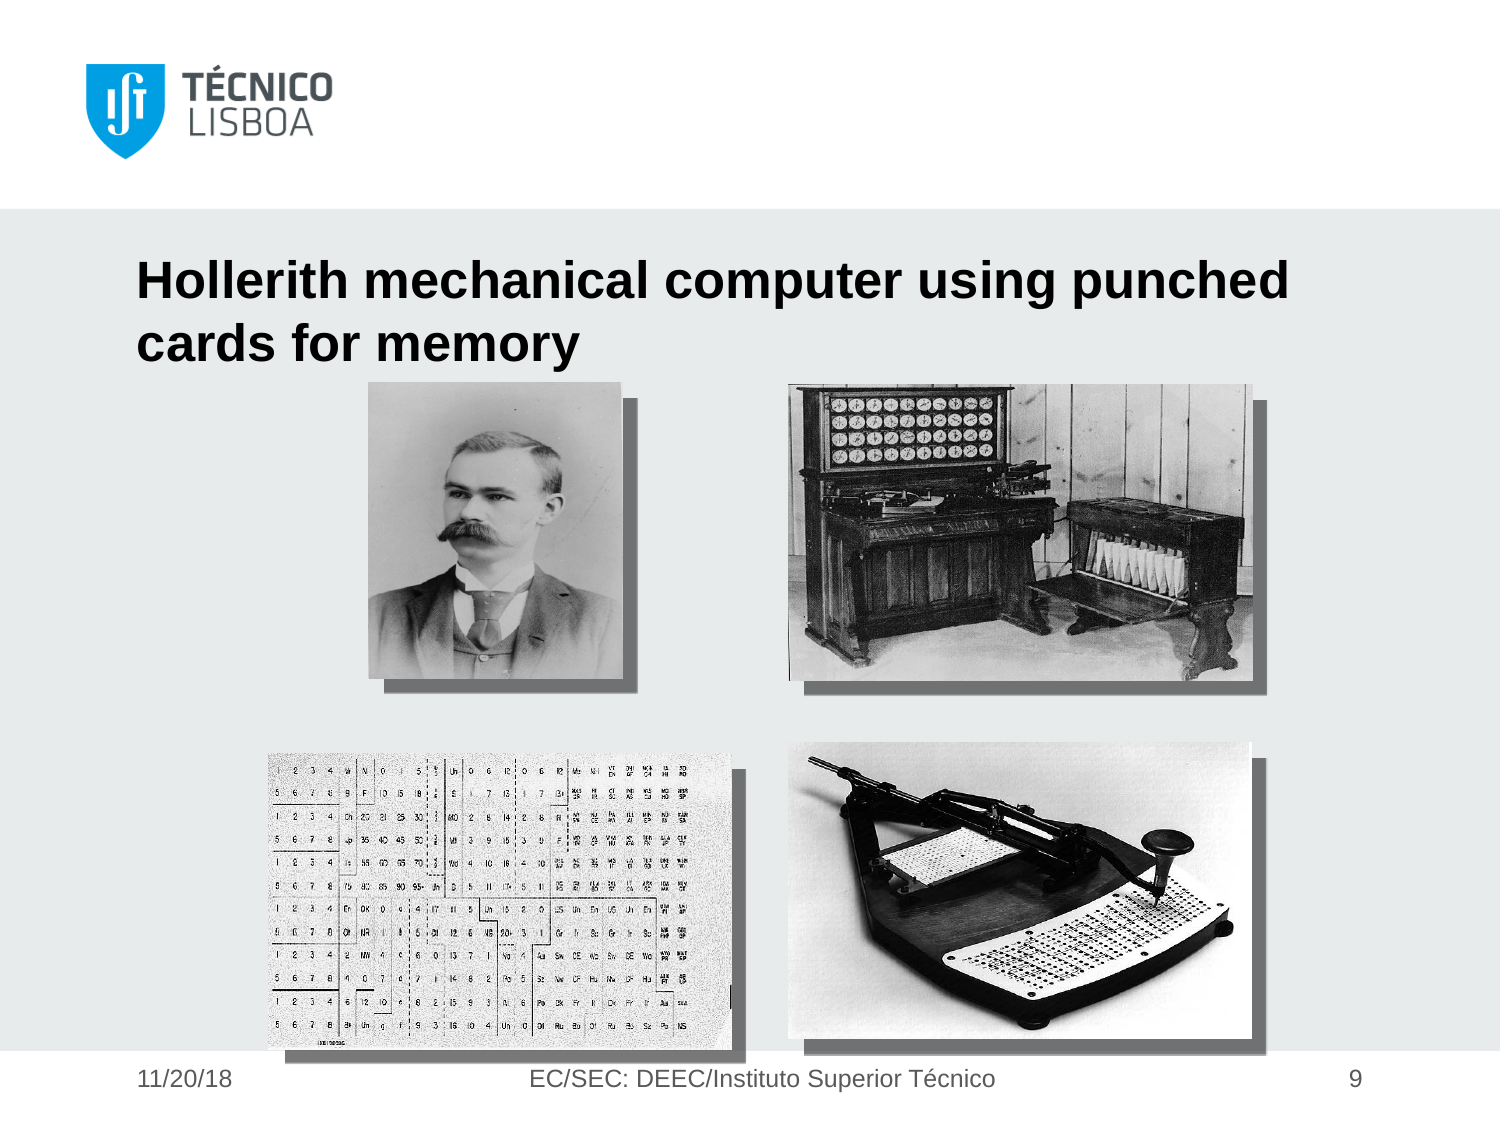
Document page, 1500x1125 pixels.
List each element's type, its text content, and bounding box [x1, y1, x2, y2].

footer EC/SEC: DEEC/Instituto Superior Técnico [512, 1052, 1021, 1103]
slide_number <number> [1077, 1052, 1378, 1103]
title Hollerith mechanical computer using punched cards for memory [121, 237, 1378, 381]
slide_number 11/20/18 [121, 1052, 425, 1103]
picture [0, 0, 1500, 1125]
